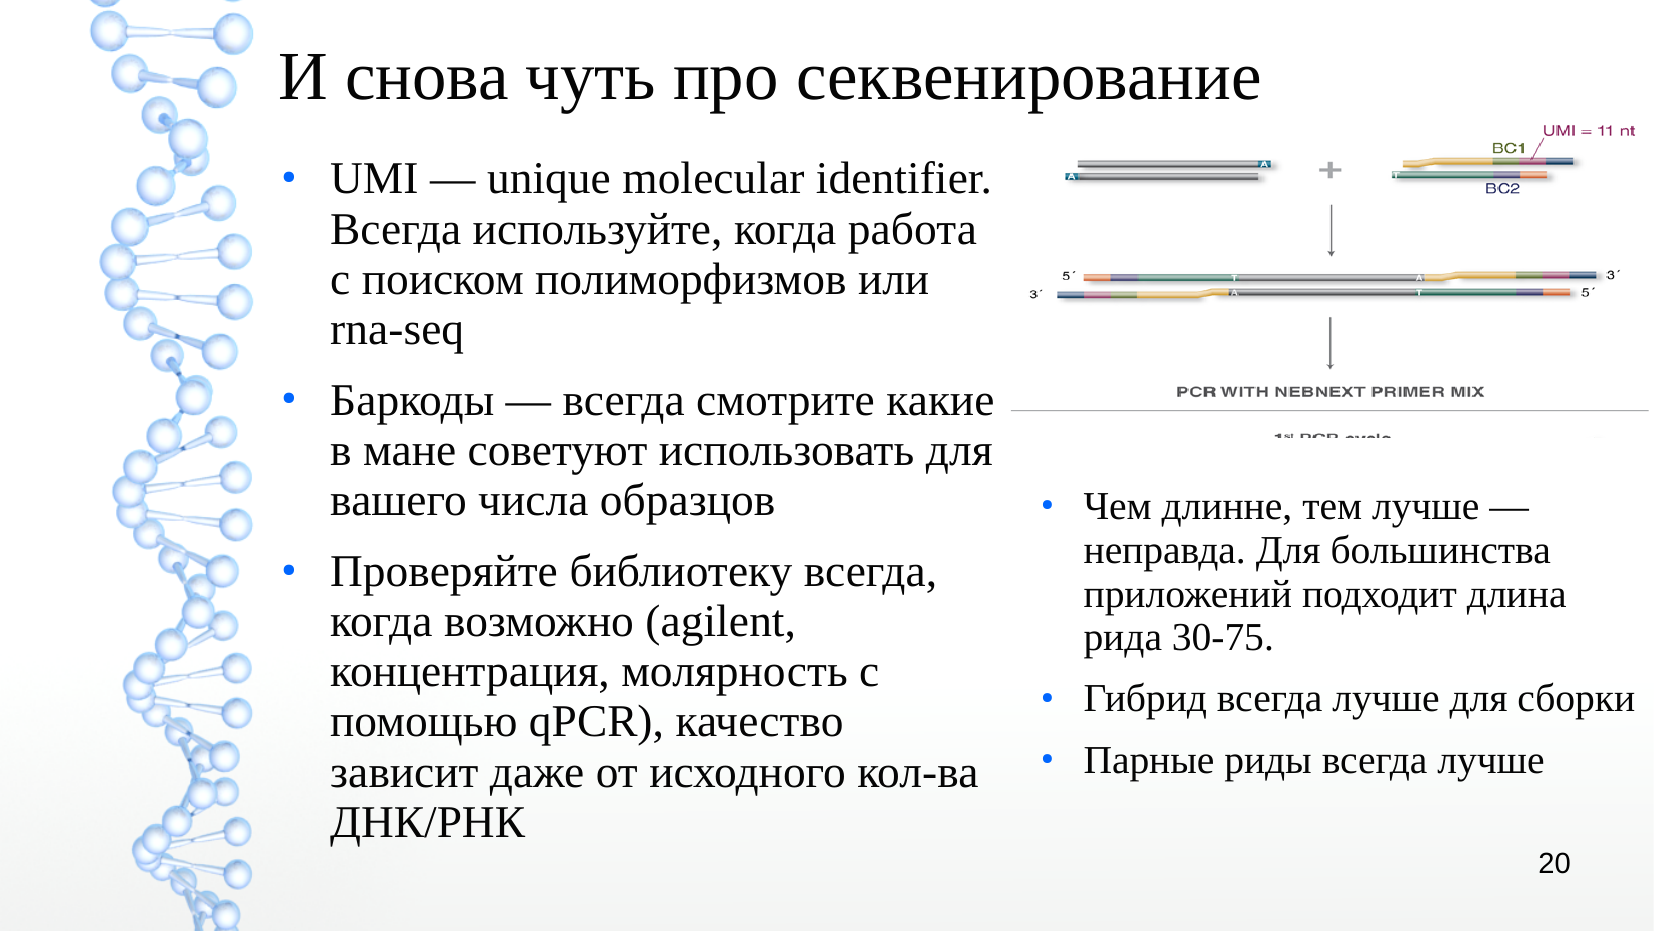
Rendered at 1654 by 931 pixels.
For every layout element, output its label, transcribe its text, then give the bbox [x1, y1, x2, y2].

list UMI — unique molecular identifier. Всегда используйте, когда работа с поиском полиморфизмов или rna-seq Баркоды — всегда смотрите какие в мане советуют использовать для вашего числа образцов Проверяйте библиотеку всегда, когда возможно (agilent, концентрация, молярность с помощью qPCR), качество зависит даже от исходного кол-ва ДНК/РНК [265, 153, 1004, 863]
list Чем длинне, тем лучше — неправда. Для большинства приложений подходит длина рида 30-75. Гибрид всегда лучше для сборки Парные риды всегда лучше [1027, 484, 1642, 815]
title И снова чуть про секвенирование [106, 0, 1436, 154]
picture [0, 0, 1654, 931]
